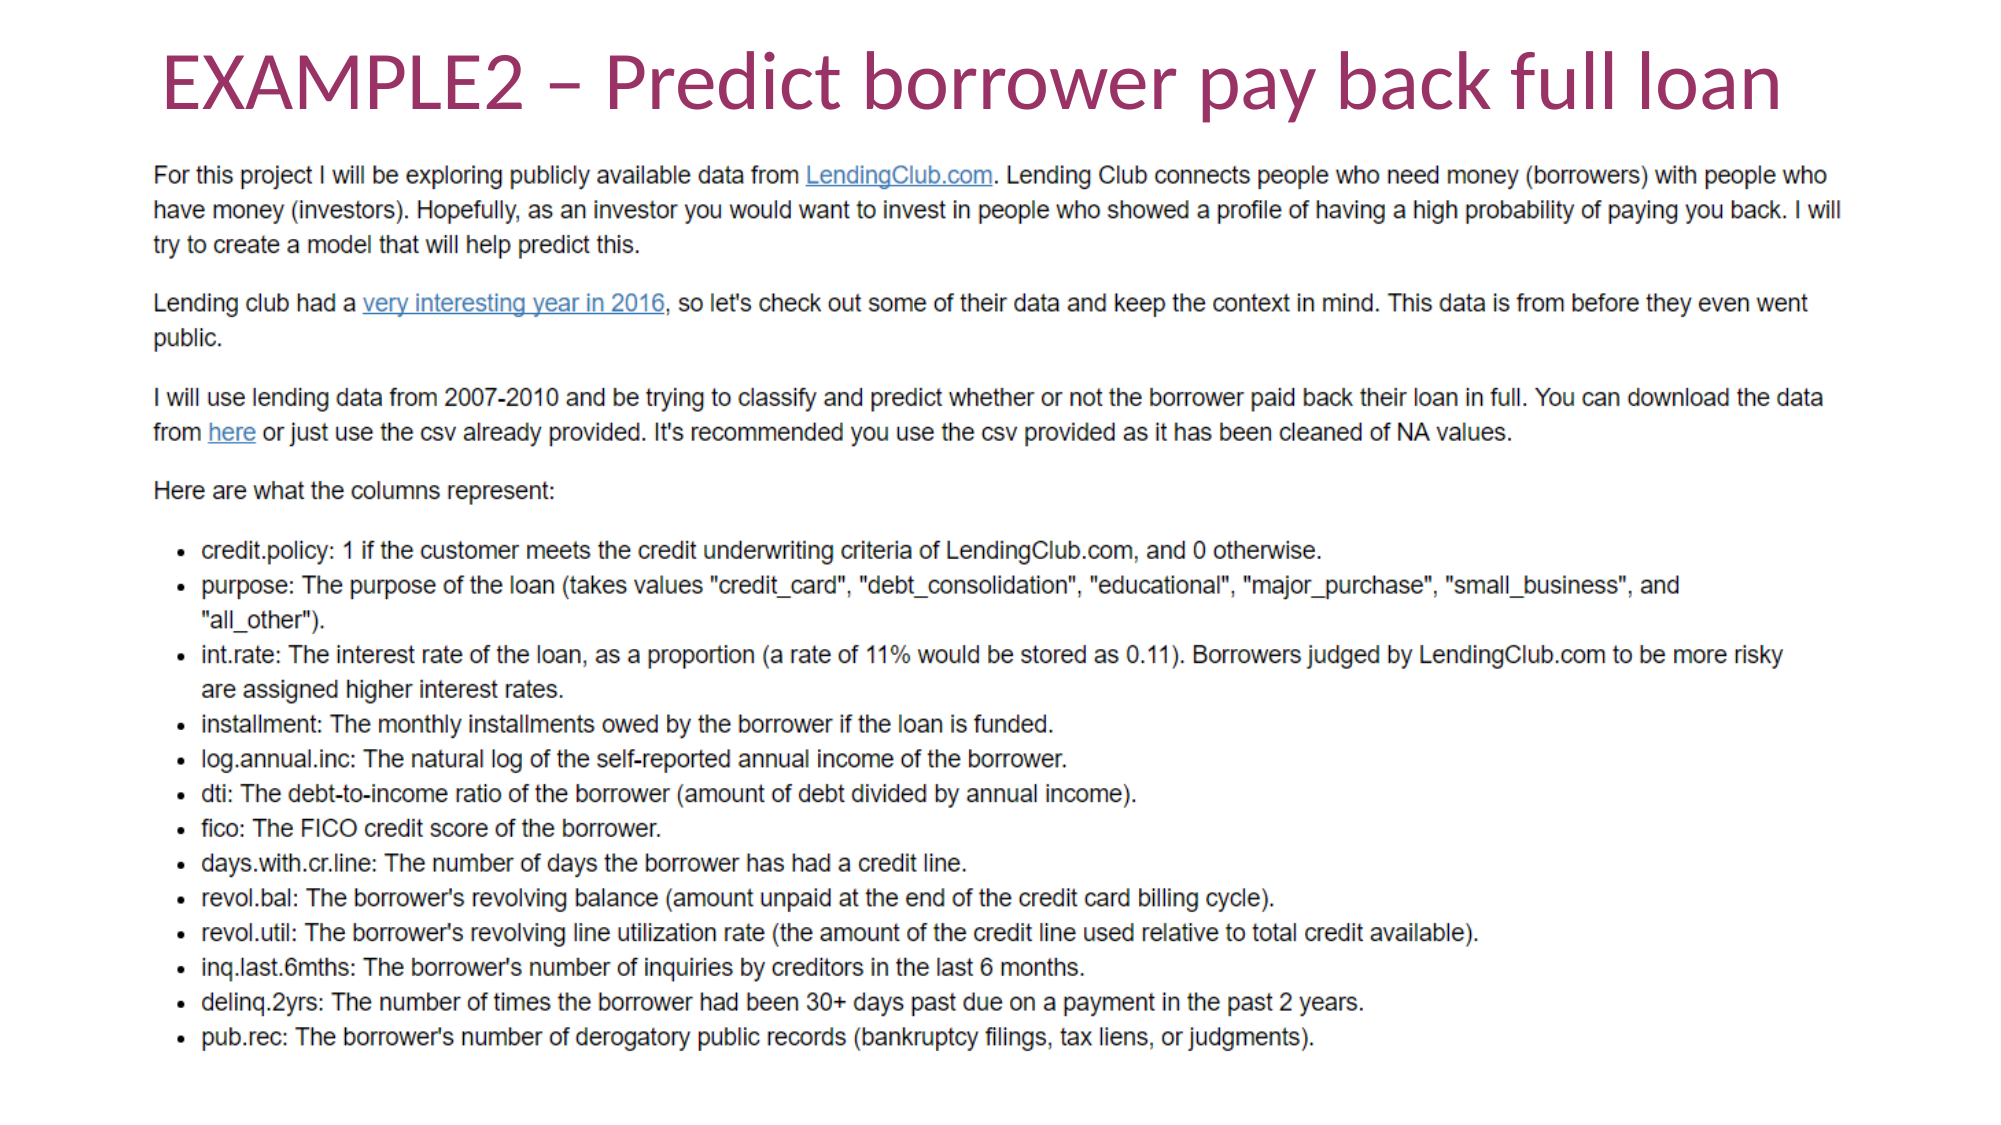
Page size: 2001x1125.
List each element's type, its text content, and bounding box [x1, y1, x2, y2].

title EXAMPLE2 – Predict borrower pay back full loan [120, 29, 1846, 149]
picture [120, 149, 1861, 1066]
